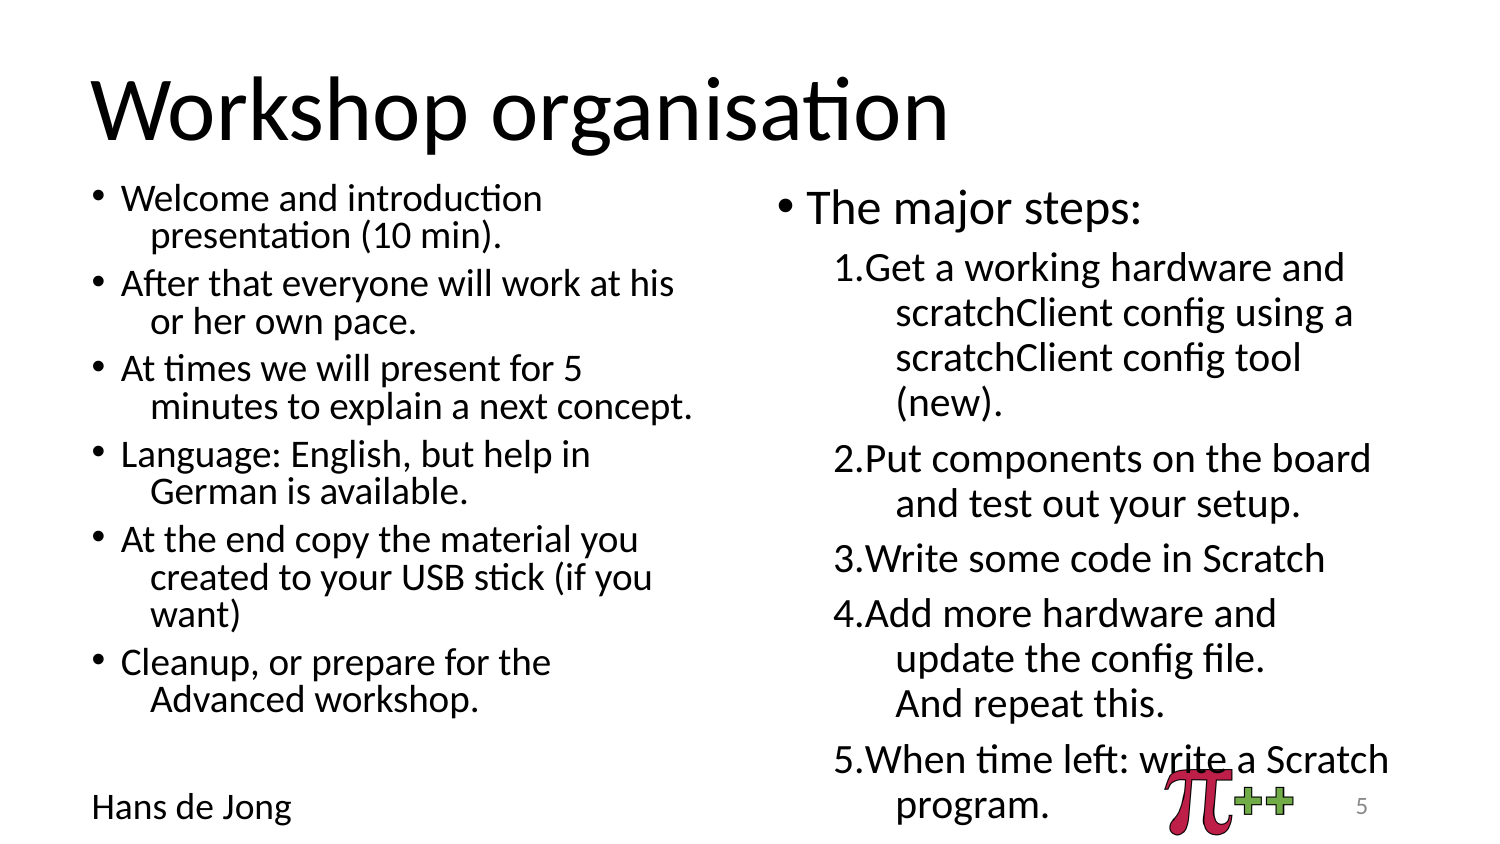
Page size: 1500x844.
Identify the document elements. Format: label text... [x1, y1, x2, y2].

list Welcome and introduction presentation (10 min). After that everyone will work at his or her own pace. At times we will present for 5 minutes to explain a next concept. Language: English, but help in German is available. At the end copy the material you created to your USB stick (if you want) Cleanup, or prepare for the Advanced workshop. [76, 173, 729, 731]
text_box The major steps: Get a working hardware and scratchClient config using a scratchClient config tool (new). Put components on the board and test out your setup. Write some code in Scratch Add more hardware and update the config file. And repeat this. When time left: write a Scratch program. [761, 173, 1414, 789]
text_box 5 [1340, 782, 1426, 827]
title Workshop organisation [75, 33, 1426, 175]
